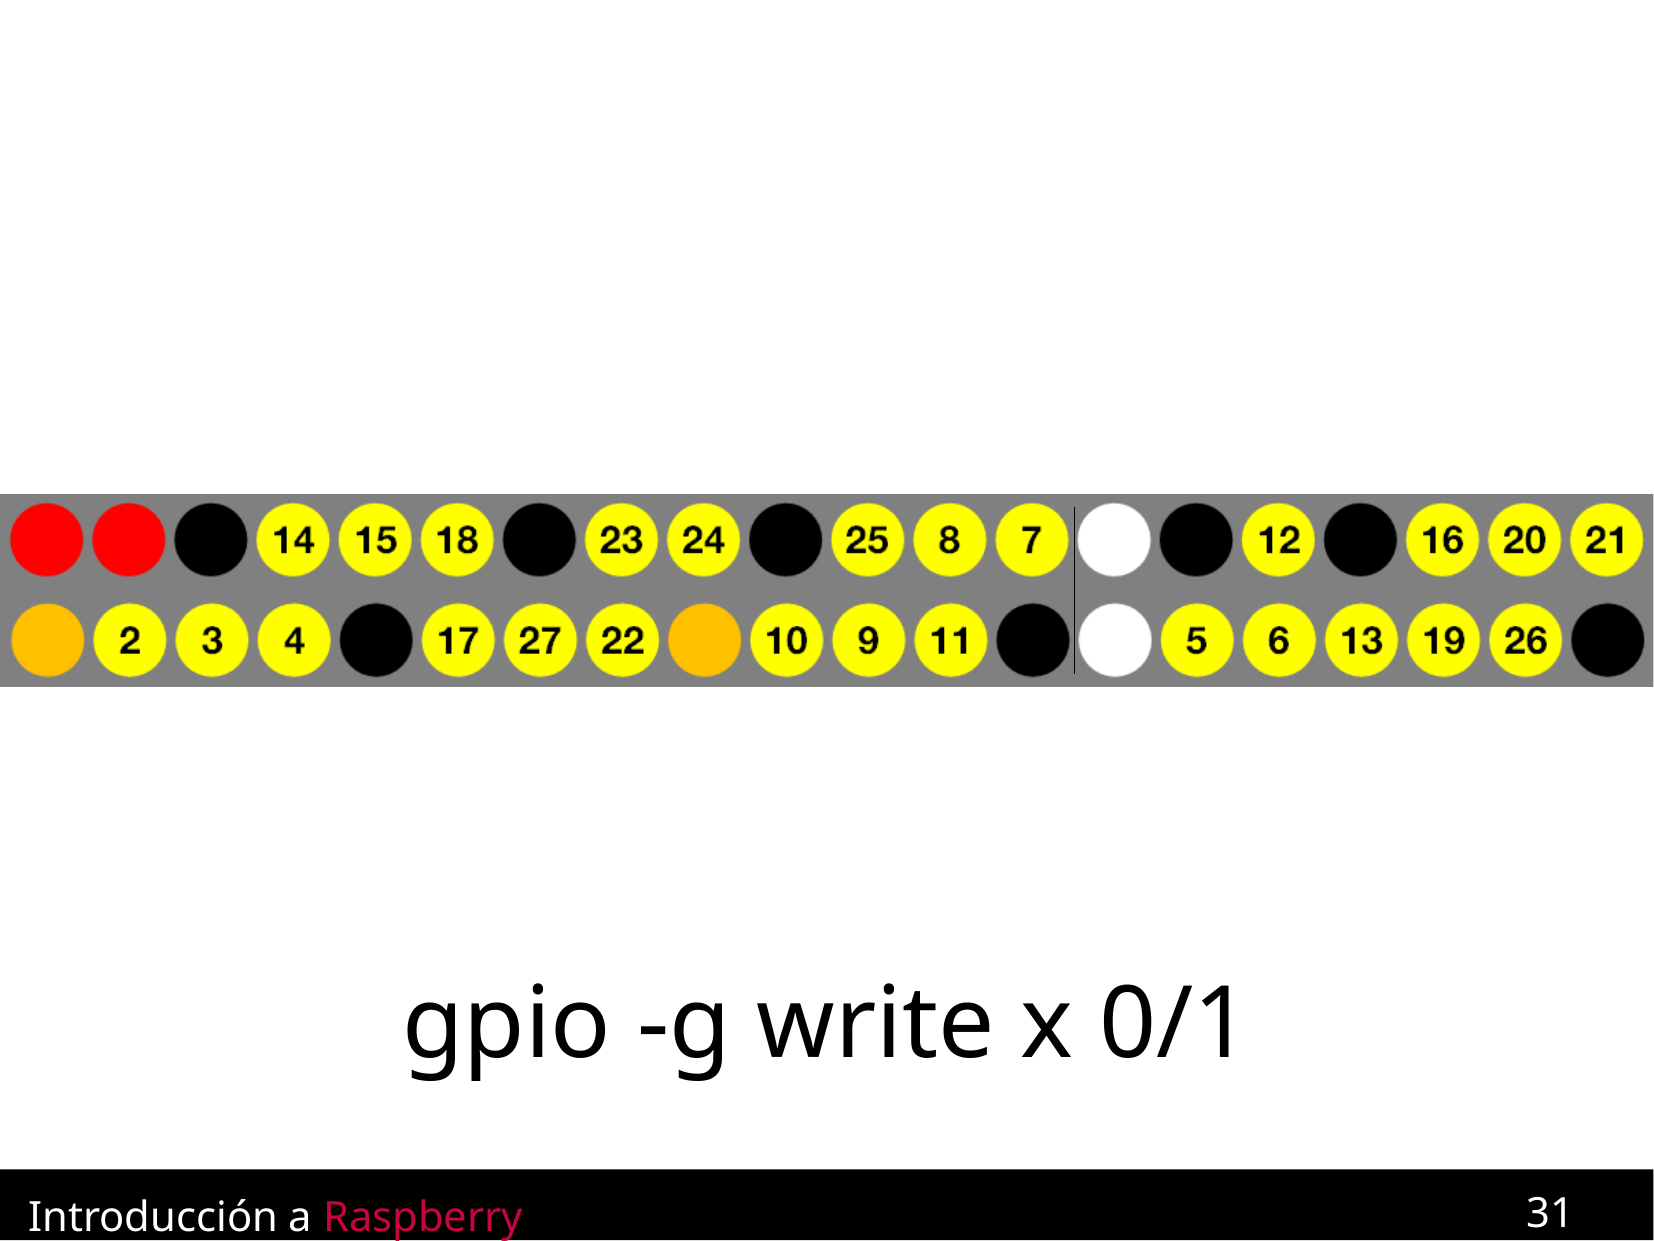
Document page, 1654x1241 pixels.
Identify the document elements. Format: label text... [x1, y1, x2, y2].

text_box [0, 0, 1654, 494]
text_box [0, 687, 1654, 1241]
text_box Introducción a Raspberry Pi [13, 1179, 556, 1241]
picture [0, 494, 1654, 687]
title gpio -g write x 0/1 [82, 915, 1572, 1123]
text_box <number> [1521, 1175, 1654, 1241]
